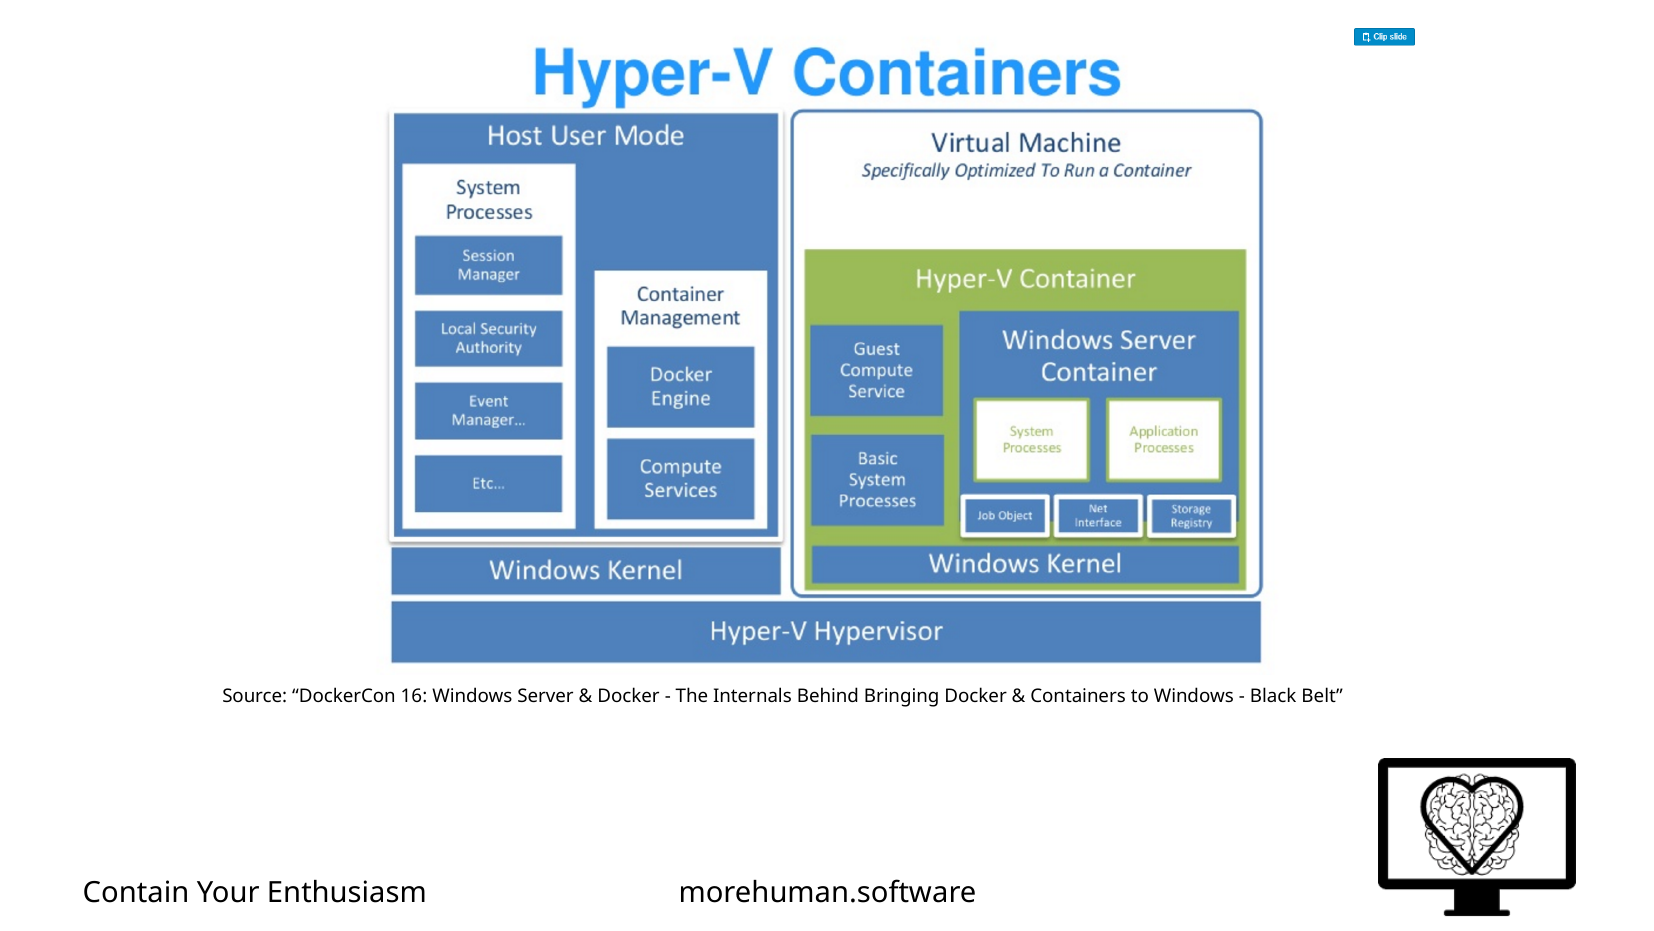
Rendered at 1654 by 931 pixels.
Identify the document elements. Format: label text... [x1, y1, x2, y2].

picture [1378, 758, 1576, 925]
picture [226, 0, 1427, 675]
text_box Source: “DockerCon 16: Windows Server & Docker - The Internals Behind Bringing Docker & Containers to Windows - Black Belt” [207, 675, 1447, 712]
